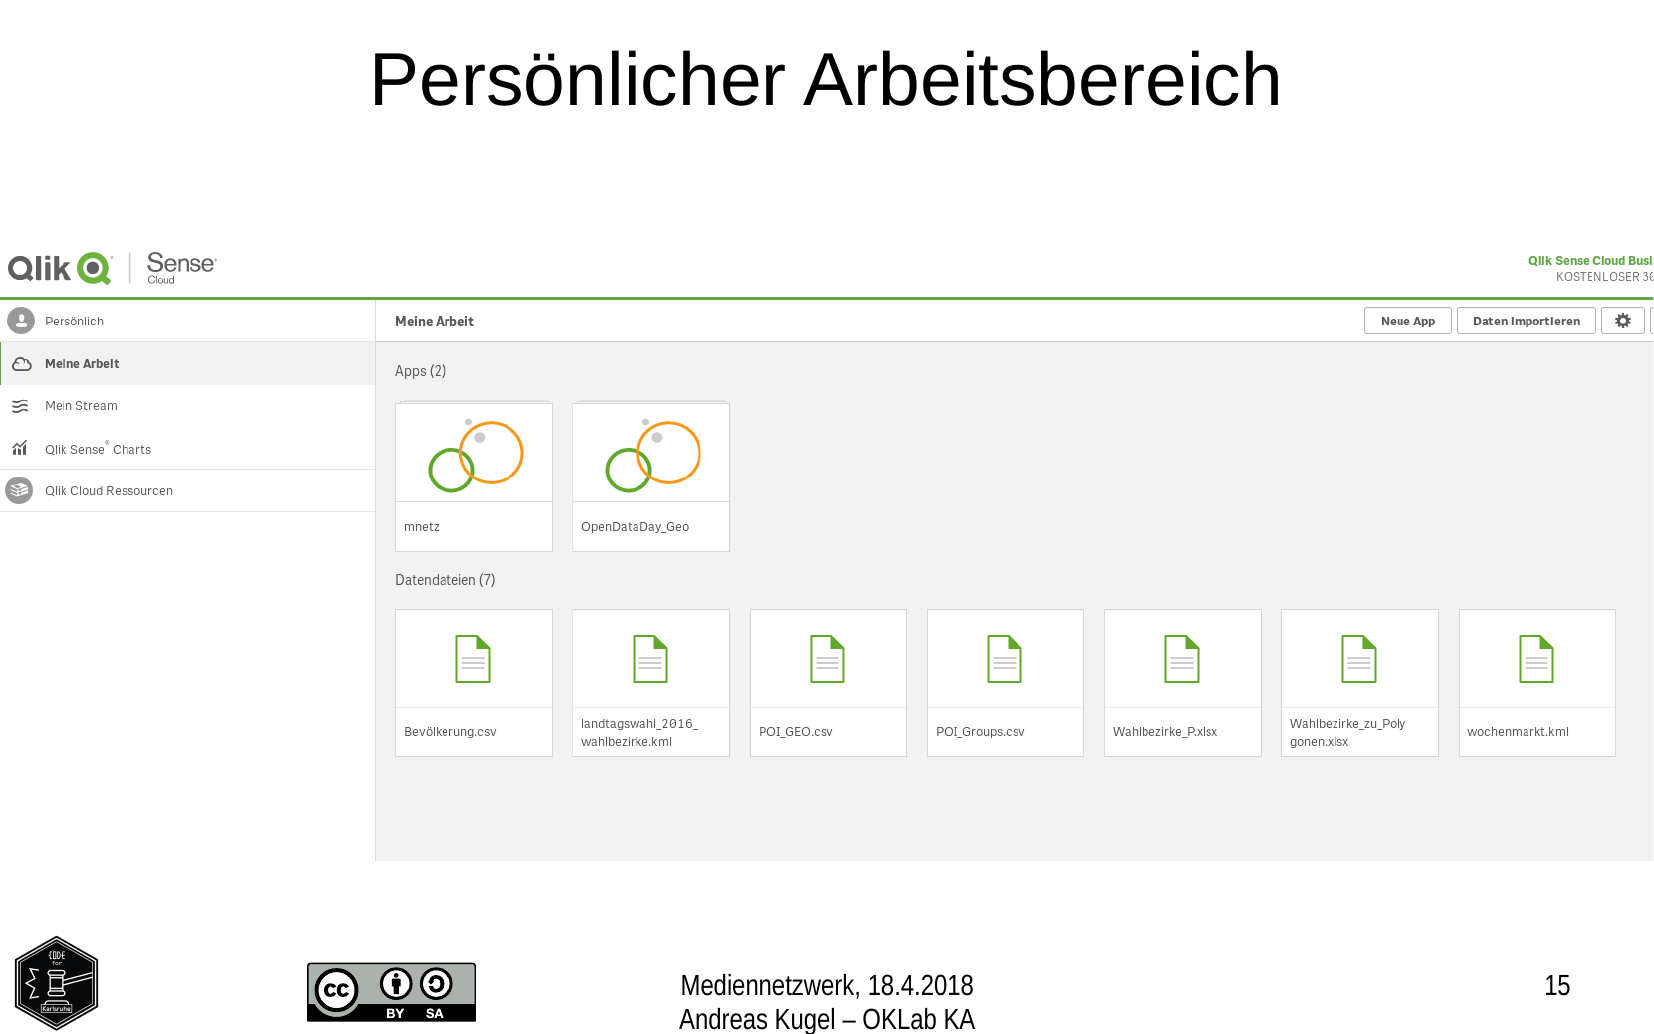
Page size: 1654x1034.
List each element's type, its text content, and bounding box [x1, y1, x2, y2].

picture [6, 933, 107, 1033]
title Persönlicher Arbeitsbereich [82, 17, 1571, 142]
picture [0, 247, 1654, 861]
